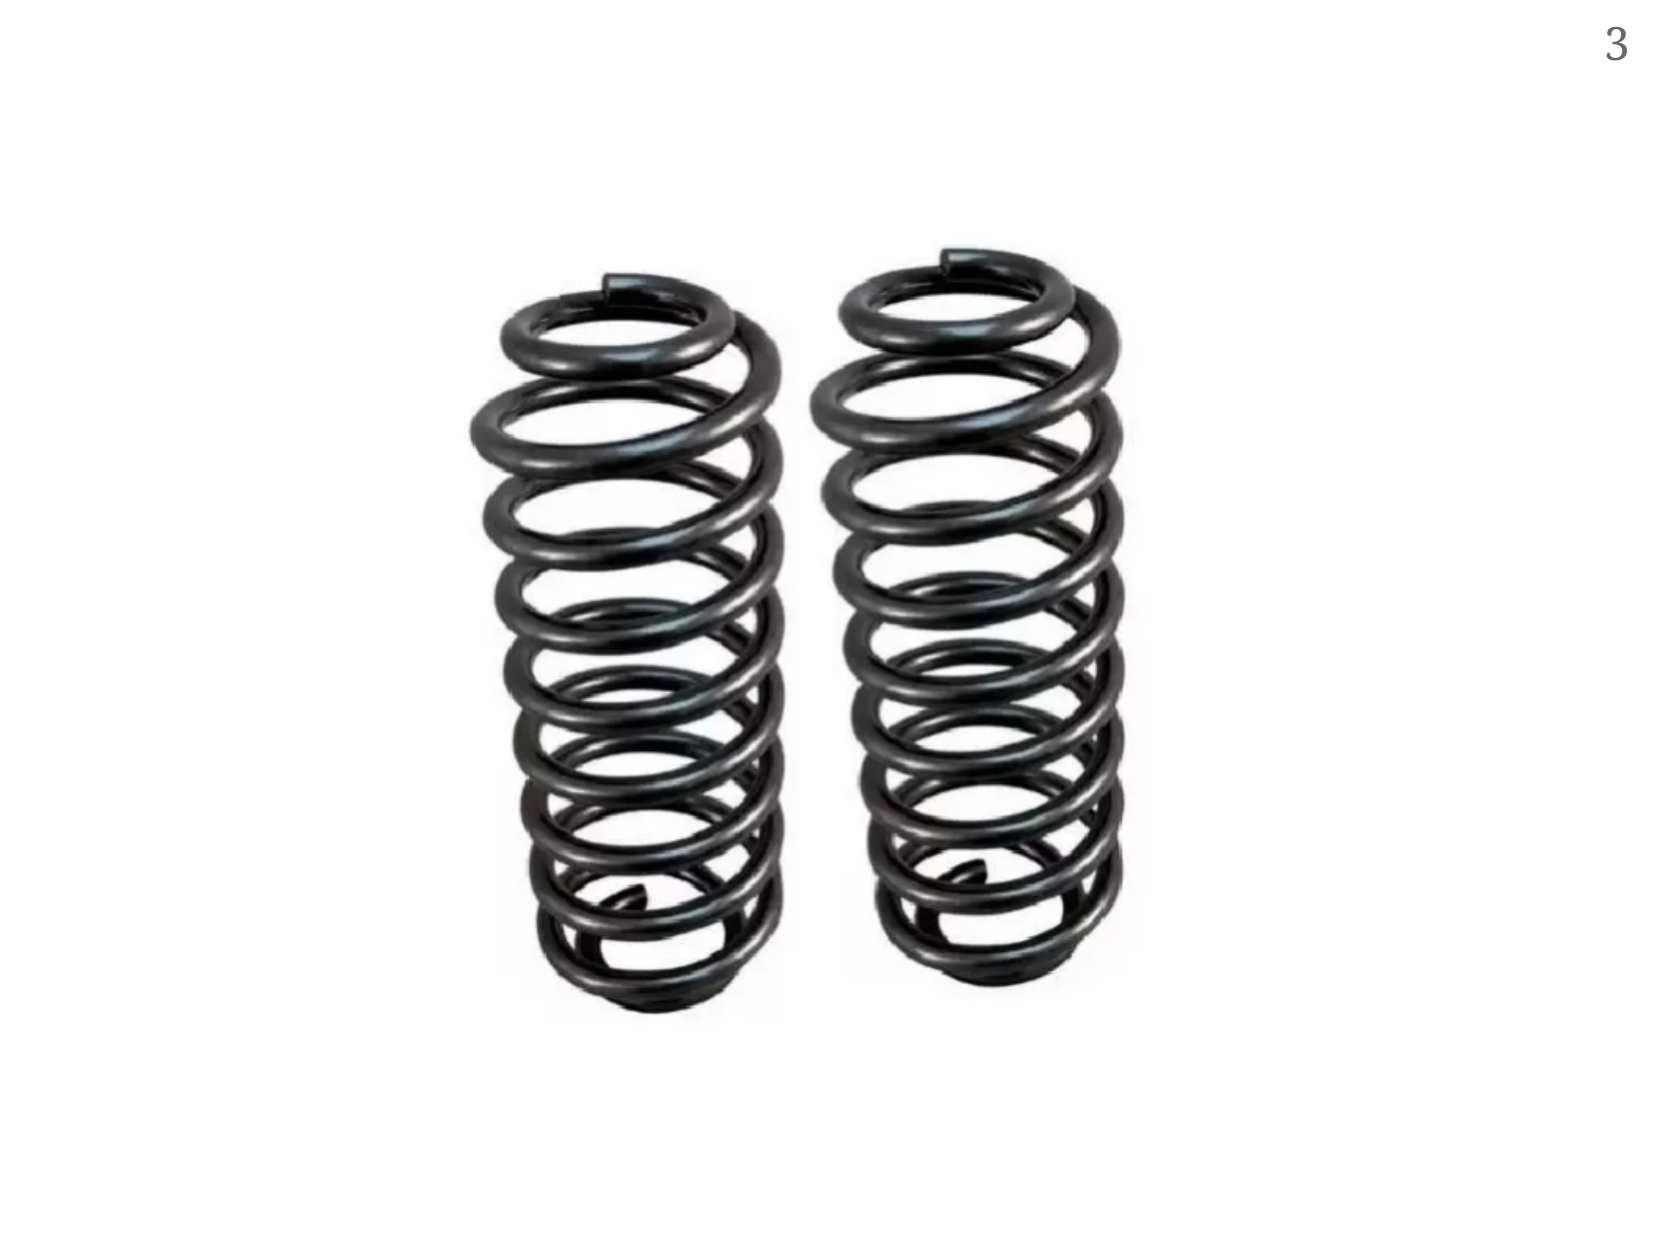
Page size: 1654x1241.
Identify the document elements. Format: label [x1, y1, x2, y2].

picture [396, 220, 1182, 1034]
